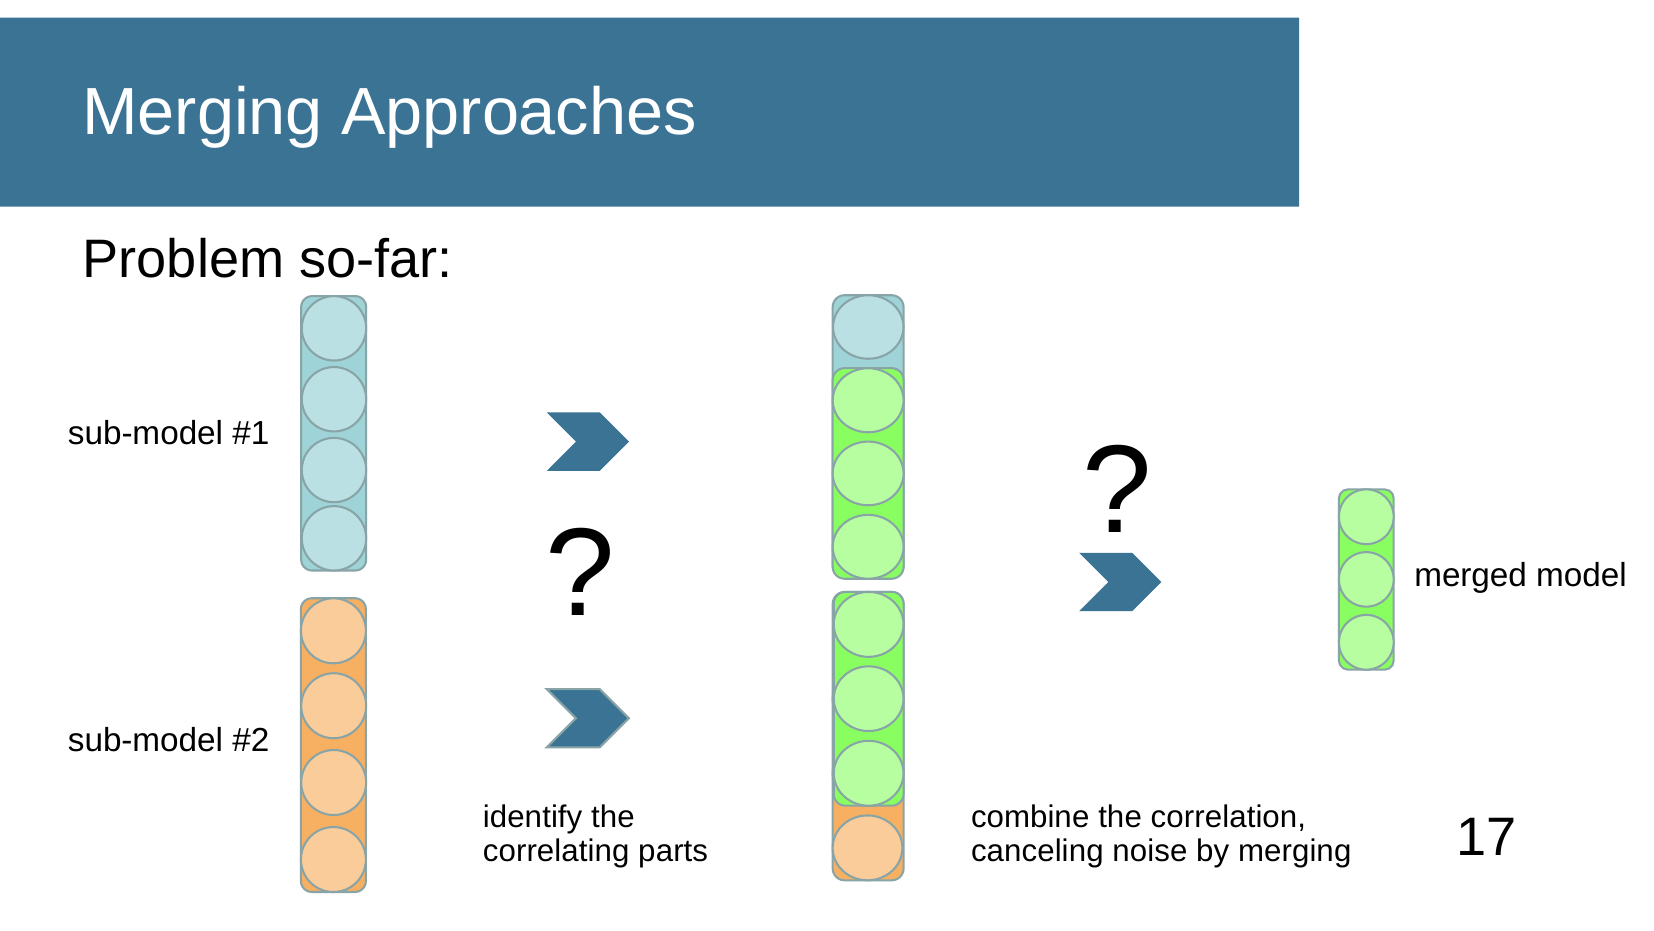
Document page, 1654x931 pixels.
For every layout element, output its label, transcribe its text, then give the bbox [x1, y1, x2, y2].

text_box [1079, 579, 1162, 612]
text_box identify the correlating parts [468, 791, 733, 880]
title Merging Approaches [82, 35, 1234, 189]
list Problem so-far: [82, 224, 1571, 764]
text_box combine the correlation, canceling noise by merging [956, 791, 1372, 880]
text_box [832, 591, 904, 881]
text_box [546, 689, 629, 748]
text_box [301, 296, 367, 571]
text_box [300, 598, 367, 893]
text_box merged model [1399, 549, 1643, 602]
text_box [832, 295, 904, 579]
text_box ? [530, 496, 630, 661]
text_box sub-model #1 [53, 407, 285, 460]
text_box ? [1068, 413, 1168, 579]
text_box [1338, 489, 1394, 670]
text_box sub-model #2 [53, 714, 285, 767]
text_box [546, 412, 629, 471]
